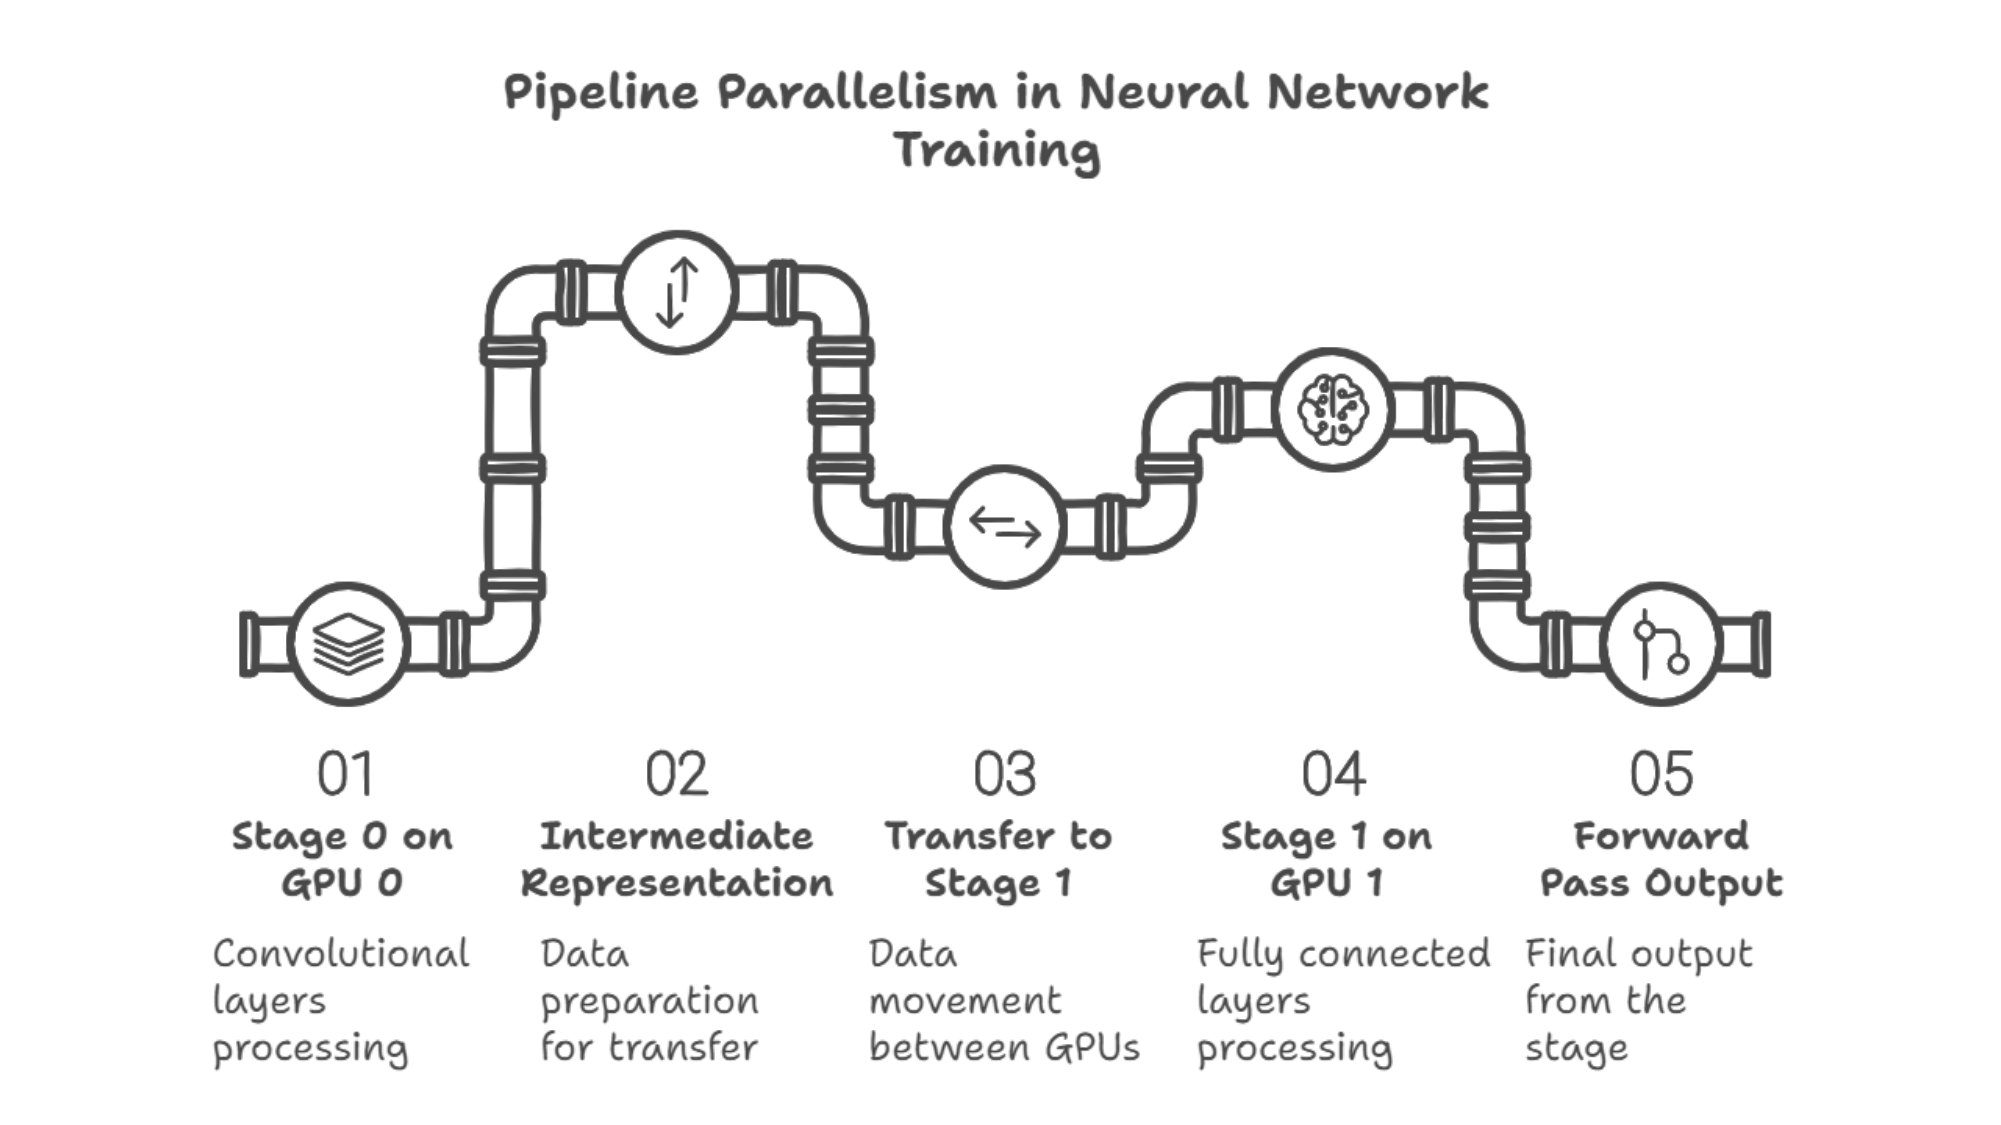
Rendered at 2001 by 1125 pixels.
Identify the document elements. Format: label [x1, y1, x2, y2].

picture [185, 35, 1815, 1090]
